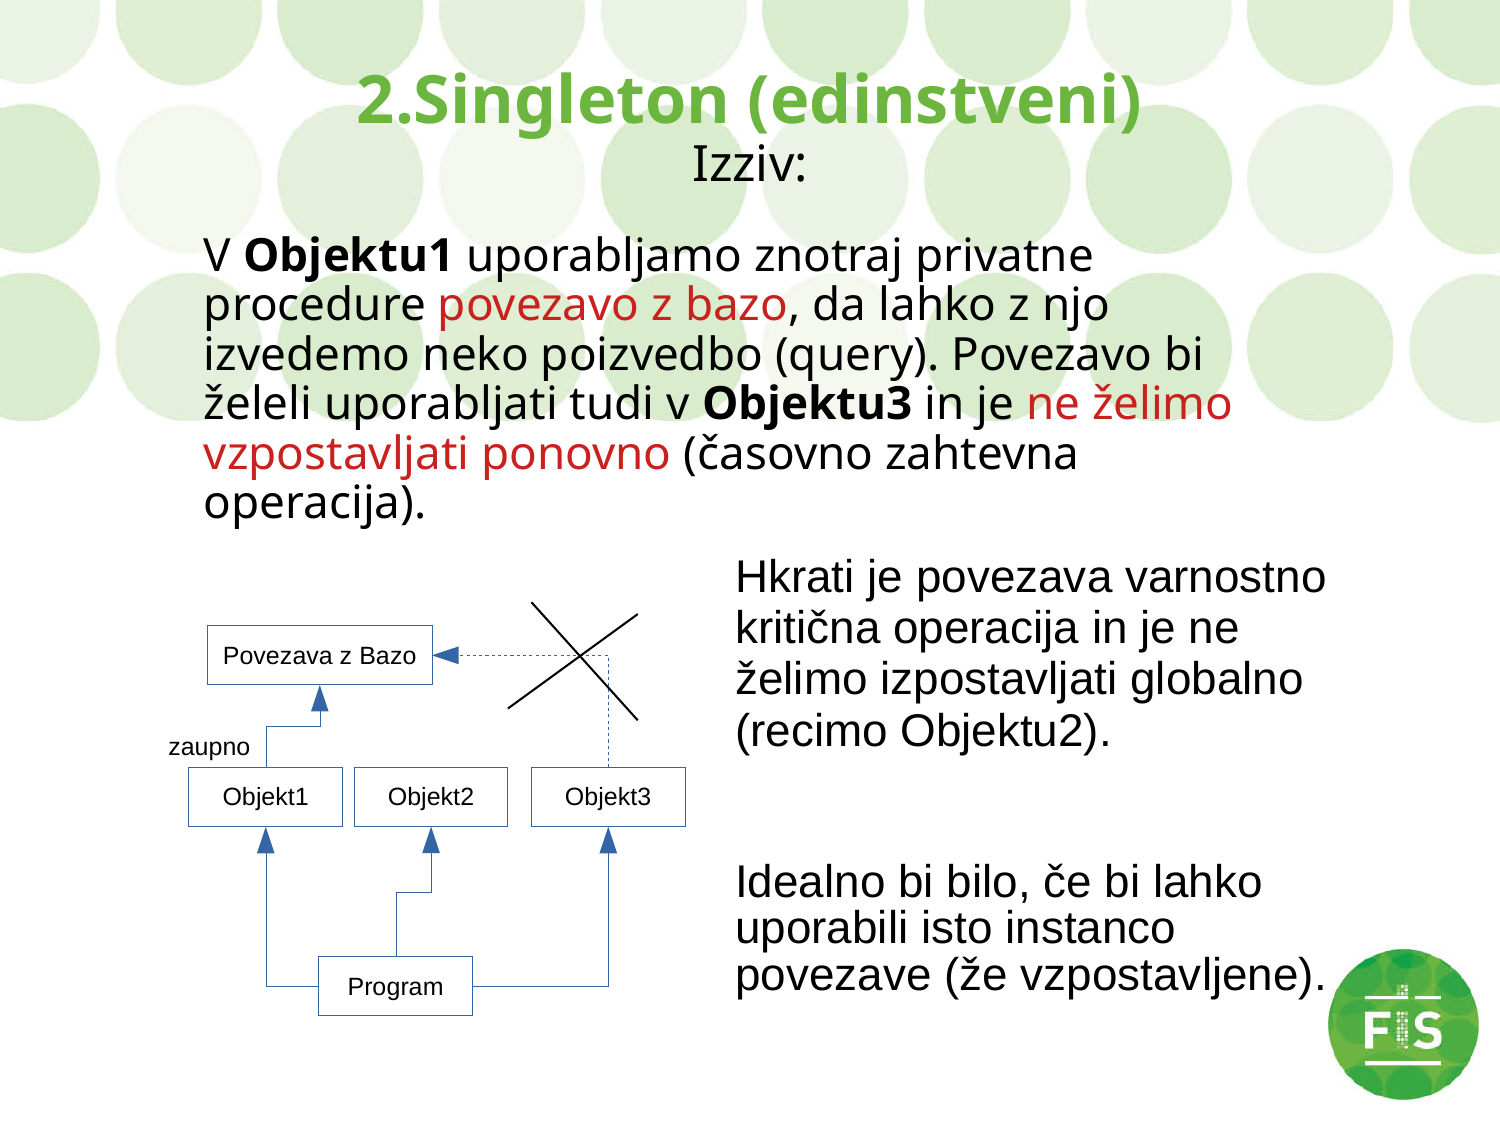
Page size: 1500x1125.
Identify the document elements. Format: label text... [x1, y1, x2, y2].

text_box Objekt3 [531, 767, 686, 827]
text_box Objekt1 [188, 767, 343, 827]
text_box zaupno [153, 724, 266, 768]
text_box Program [318, 956, 473, 1016]
title 2.Singleton (edinstveni) Izziv: [75, 59, 1425, 233]
text_box Povezava z Bazo [207, 625, 433, 685]
text_box Objekt2 [354, 767, 508, 827]
text_box Hkrati je povezava varnostno kritična operacija in je ne želimo izpostavljati globalno (recimo Objektu2). Idealno bi bilo, če bi lahko uporabili isto instanco povezave (že vzpostavljene). [720, 543, 1347, 1084]
picture [0, 0, 1500, 1125]
list V Objektu1 uporabljamo znotraj privatne procedure povezavo z bazo, da lahko z njo izvedemo neko poizvedbo (query). Povezavo bi želeli uporabljati tudi v Objektu3 in je ne želimo vzpostavljati ponovno (časovno zahtevna operacija). [118, 224, 1323, 343]
